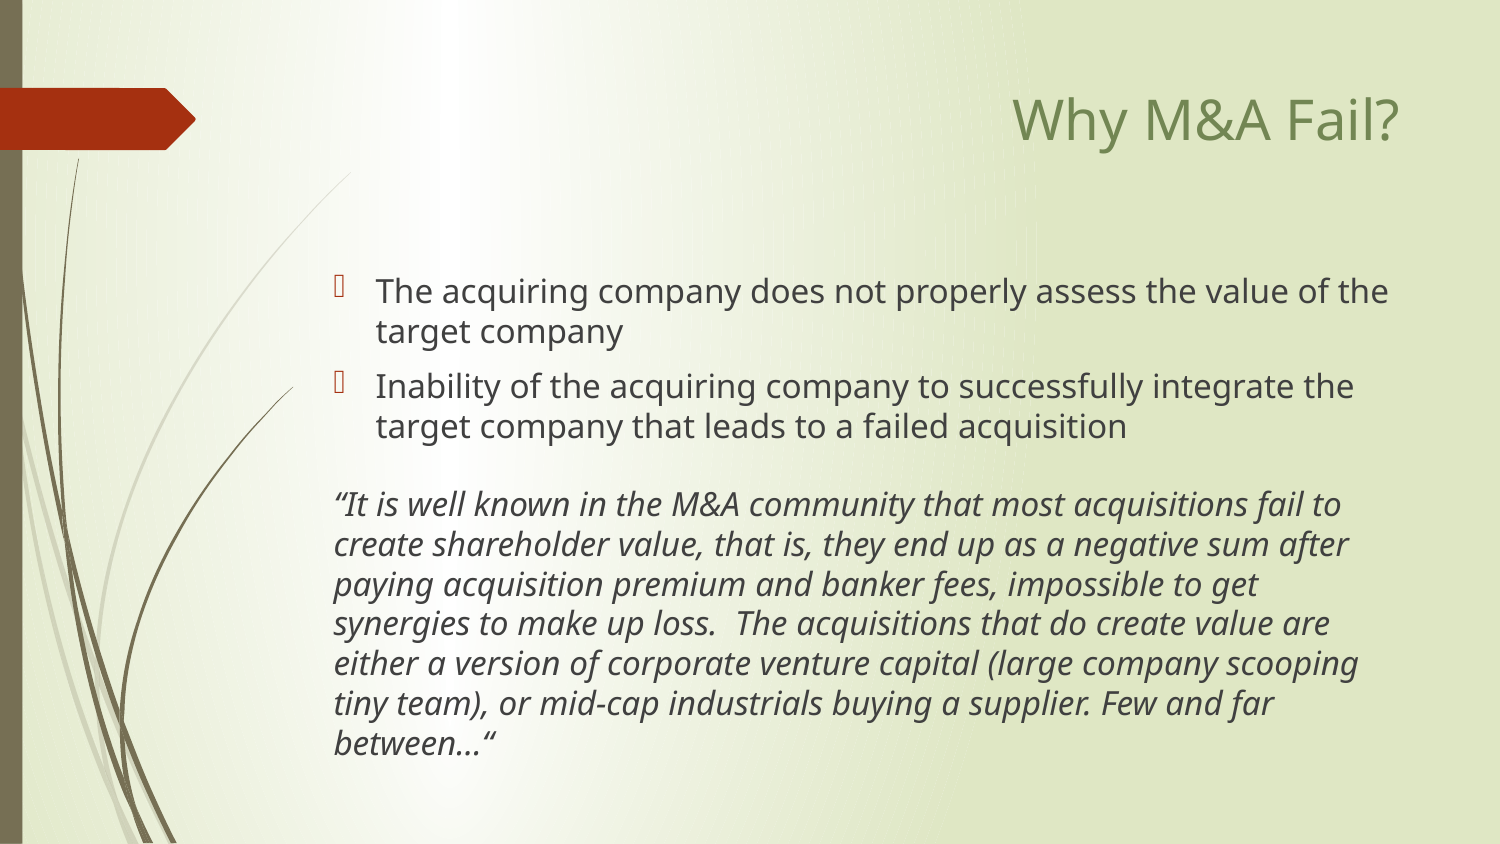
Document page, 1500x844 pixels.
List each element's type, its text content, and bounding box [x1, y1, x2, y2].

title Why M&A Fail? [319, 76, 1416, 235]
list The acquiring company does not properly assess the value of the target company Inability of the acquiring company to successfully integrate the target company that leads to a failed acquisition “It is well known in the M&A community that most acquisitions fail to create shareholder value, that is, they end up as a negative sum after paying acquisition premium and banker fees, impossible to get synergies to make up loss. The acquisitions that do create value are either a version of corporate venture capital (large company scooping tiny team), or mid-cap industrials buying a supplier. Few and far between…“ [318, 262, 1416, 728]
